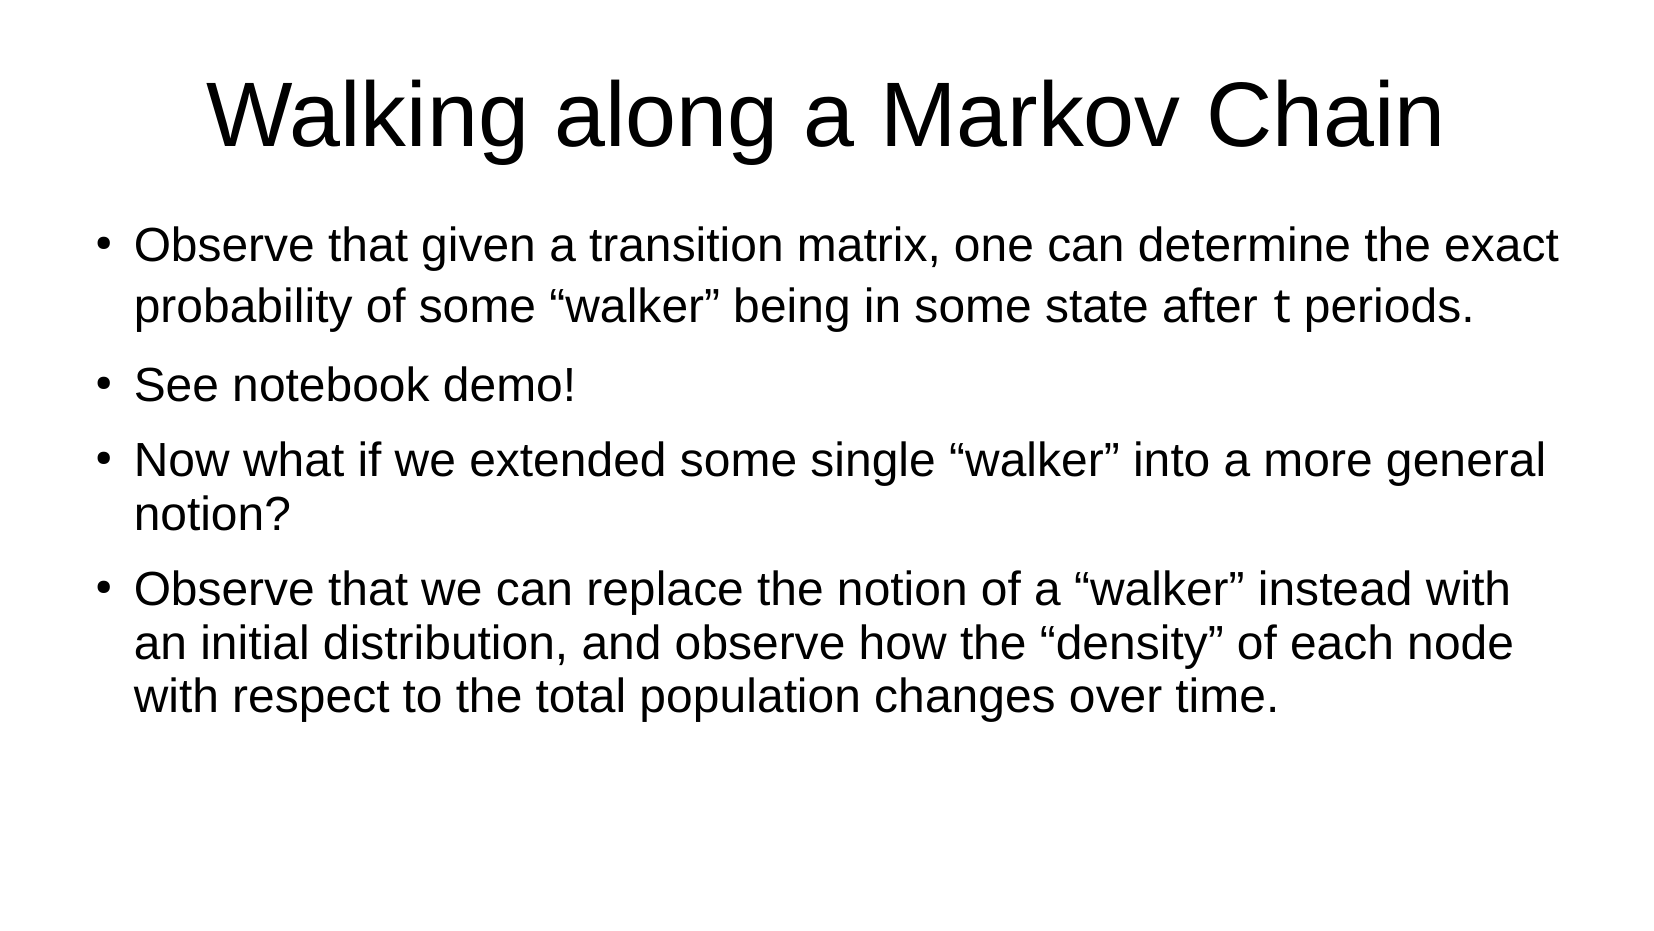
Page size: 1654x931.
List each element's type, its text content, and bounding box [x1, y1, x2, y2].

title Walking along a Markov Chain [82, 37, 1571, 193]
list Observe that given a transition matrix, one can determine the exact probability of some “walker” being in some state after t periods. See notebook demo! Now what if we extended some single “walker” into a more general notion? Observe that we can replace the notion of a “walker” instead with an initial distribution, and observe how the “density” of each node with respect to the total population changes over time. [82, 217, 1571, 751]
